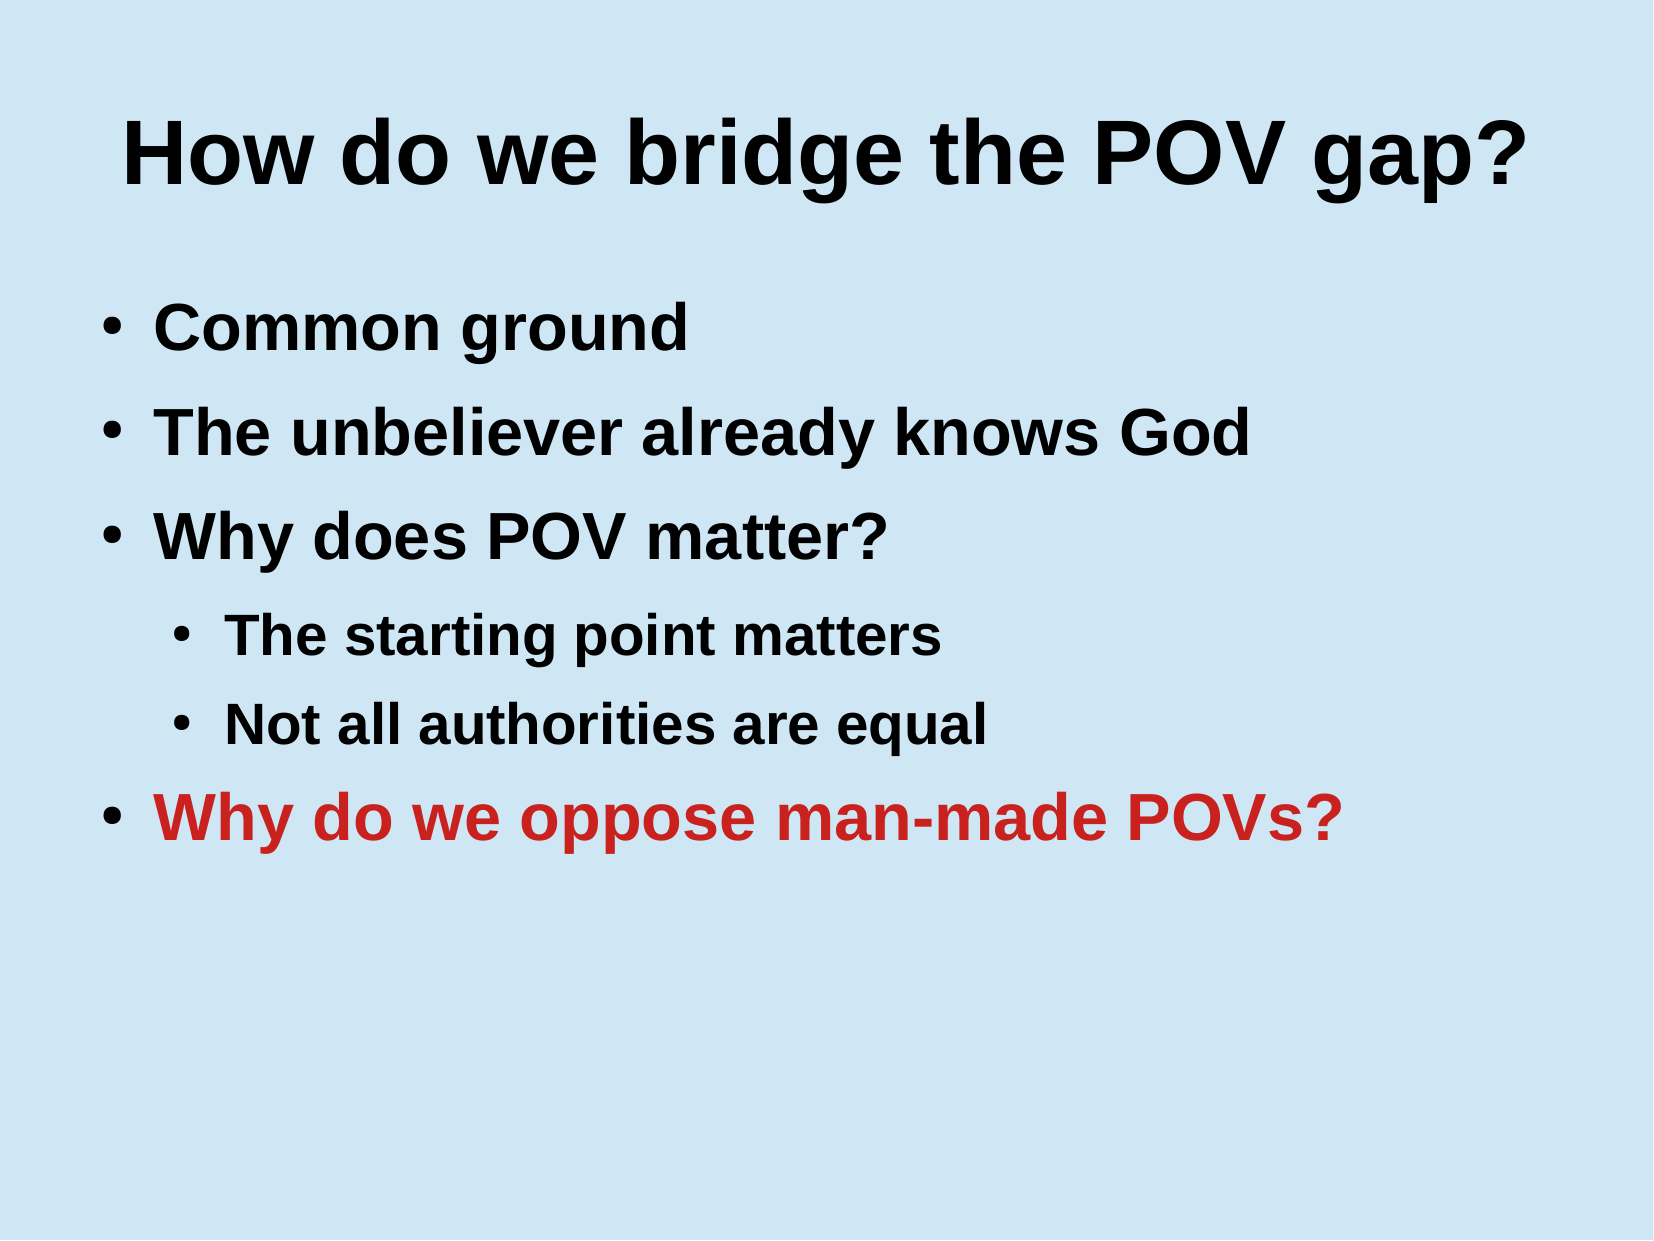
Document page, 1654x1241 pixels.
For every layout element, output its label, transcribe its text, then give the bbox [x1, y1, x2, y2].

title How do we bridge the POV gap? [29, 49, 1625, 257]
list Common ground The unbeliever already knows God Why does POV matter? The starting point matters Not all authorities are equal Why do we oppose man-made POVs? [82, 290, 1571, 1010]
